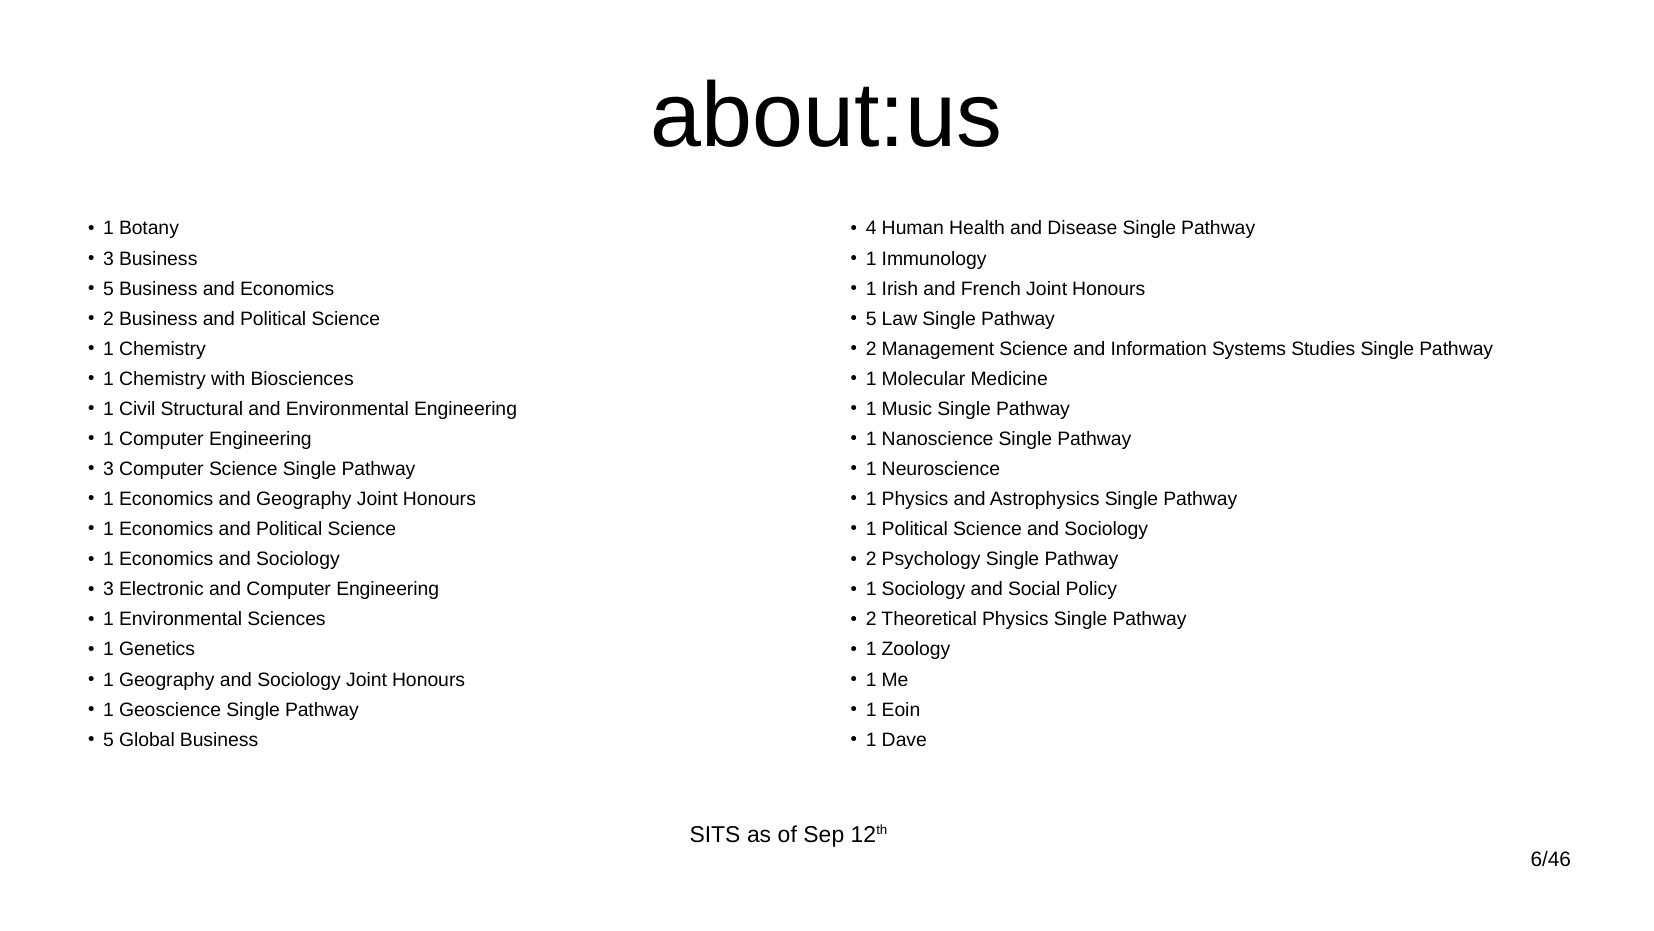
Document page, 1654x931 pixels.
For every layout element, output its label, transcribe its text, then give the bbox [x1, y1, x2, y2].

text_box SITS as of Sep 12th [543, 814, 1034, 855]
title about:us [82, 37, 1571, 193]
list 4 Human Health and Disease Single Pathway 1 Immunology 1 Irish and French Joint Honours 5 Law Single Pathway 2 Management Science and Information Systems Studies Single Pathway 1 Molecular Medicine 1 Music Single Pathway 1 Nanoscience Single Pathway 1 Neuroscience 1 Physics and Astrophysics Single Pathway 1 Political Science and Sociology 2 Psychology Single Pathway 1 Sociology and Social Policy 2 Theoretical Physics Single Pathway 1 Zoology 1 Me 1 Eoin 1 Dave [845, 217, 1572, 758]
list 1 Botany 3 Business 5 Business and Economics 2 Business and Political Science 1 Chemistry 1 Chemistry with Biosciences 1 Civil Structural and Environmental Engineering 1 Computer Engineering 3 Computer Science Single Pathway 1 Economics and Geography Joint Honours 1 Economics and Political Science 1 Economics and Sociology 3 Electronic and Computer Engineering 1 Environmental Sciences 1 Genetics 1 Geography and Sociology Joint Honours 1 Geoscience Single Pathway 5 Global Business [82, 217, 809, 758]
